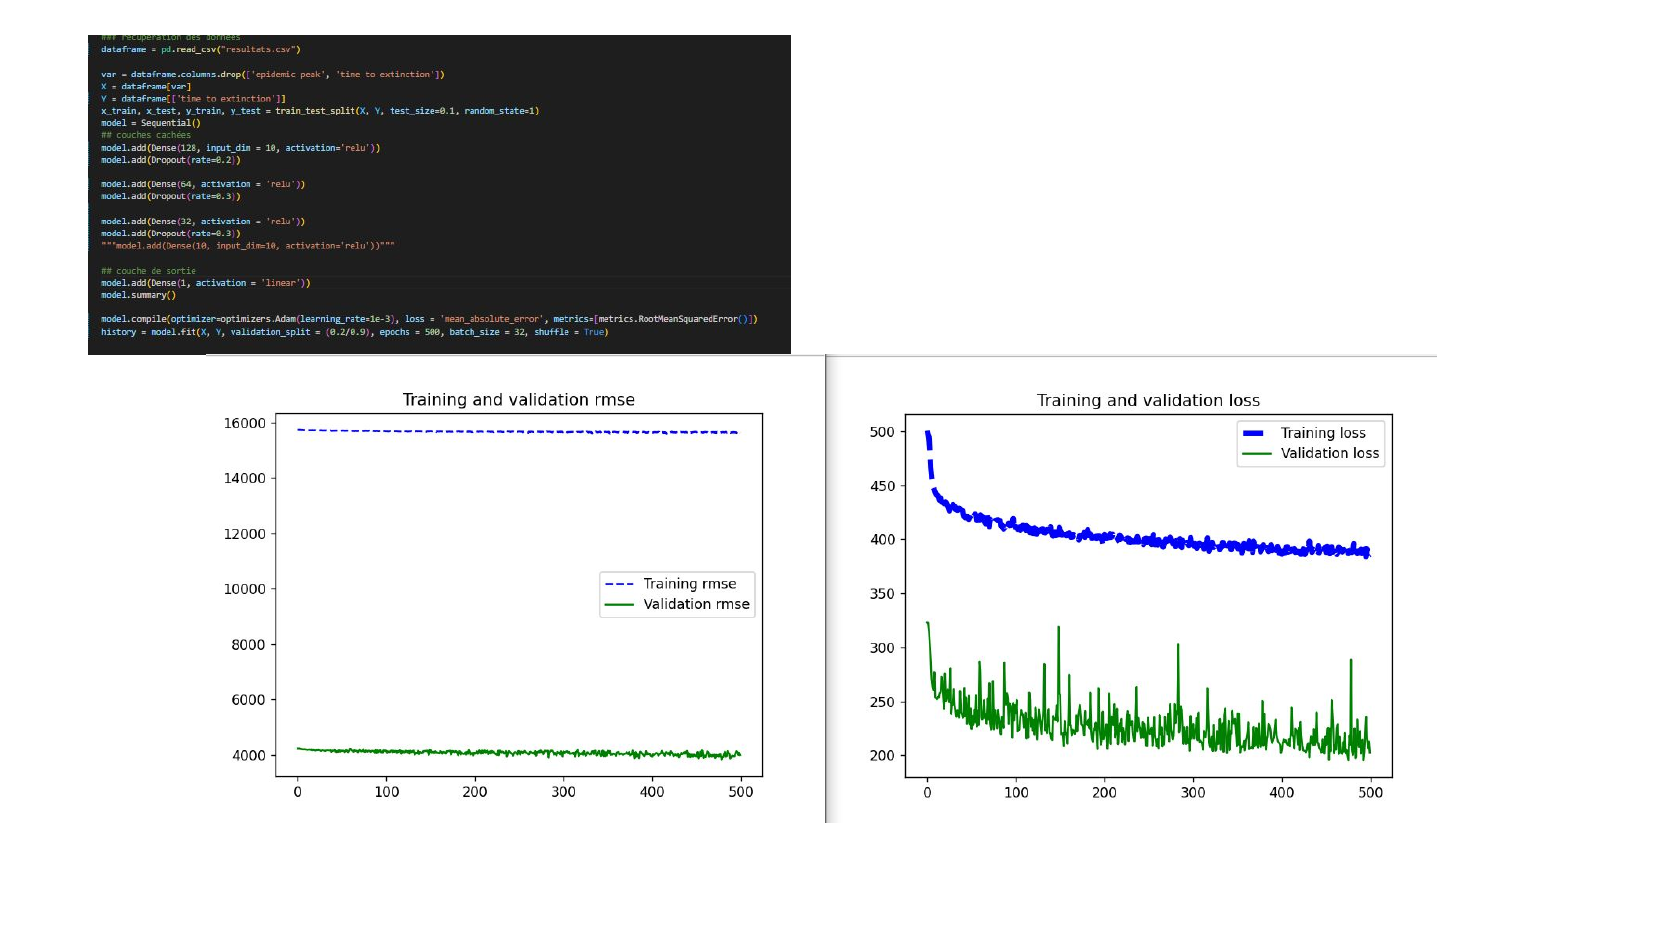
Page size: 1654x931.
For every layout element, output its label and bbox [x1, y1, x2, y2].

picture [88, 35, 1437, 823]
